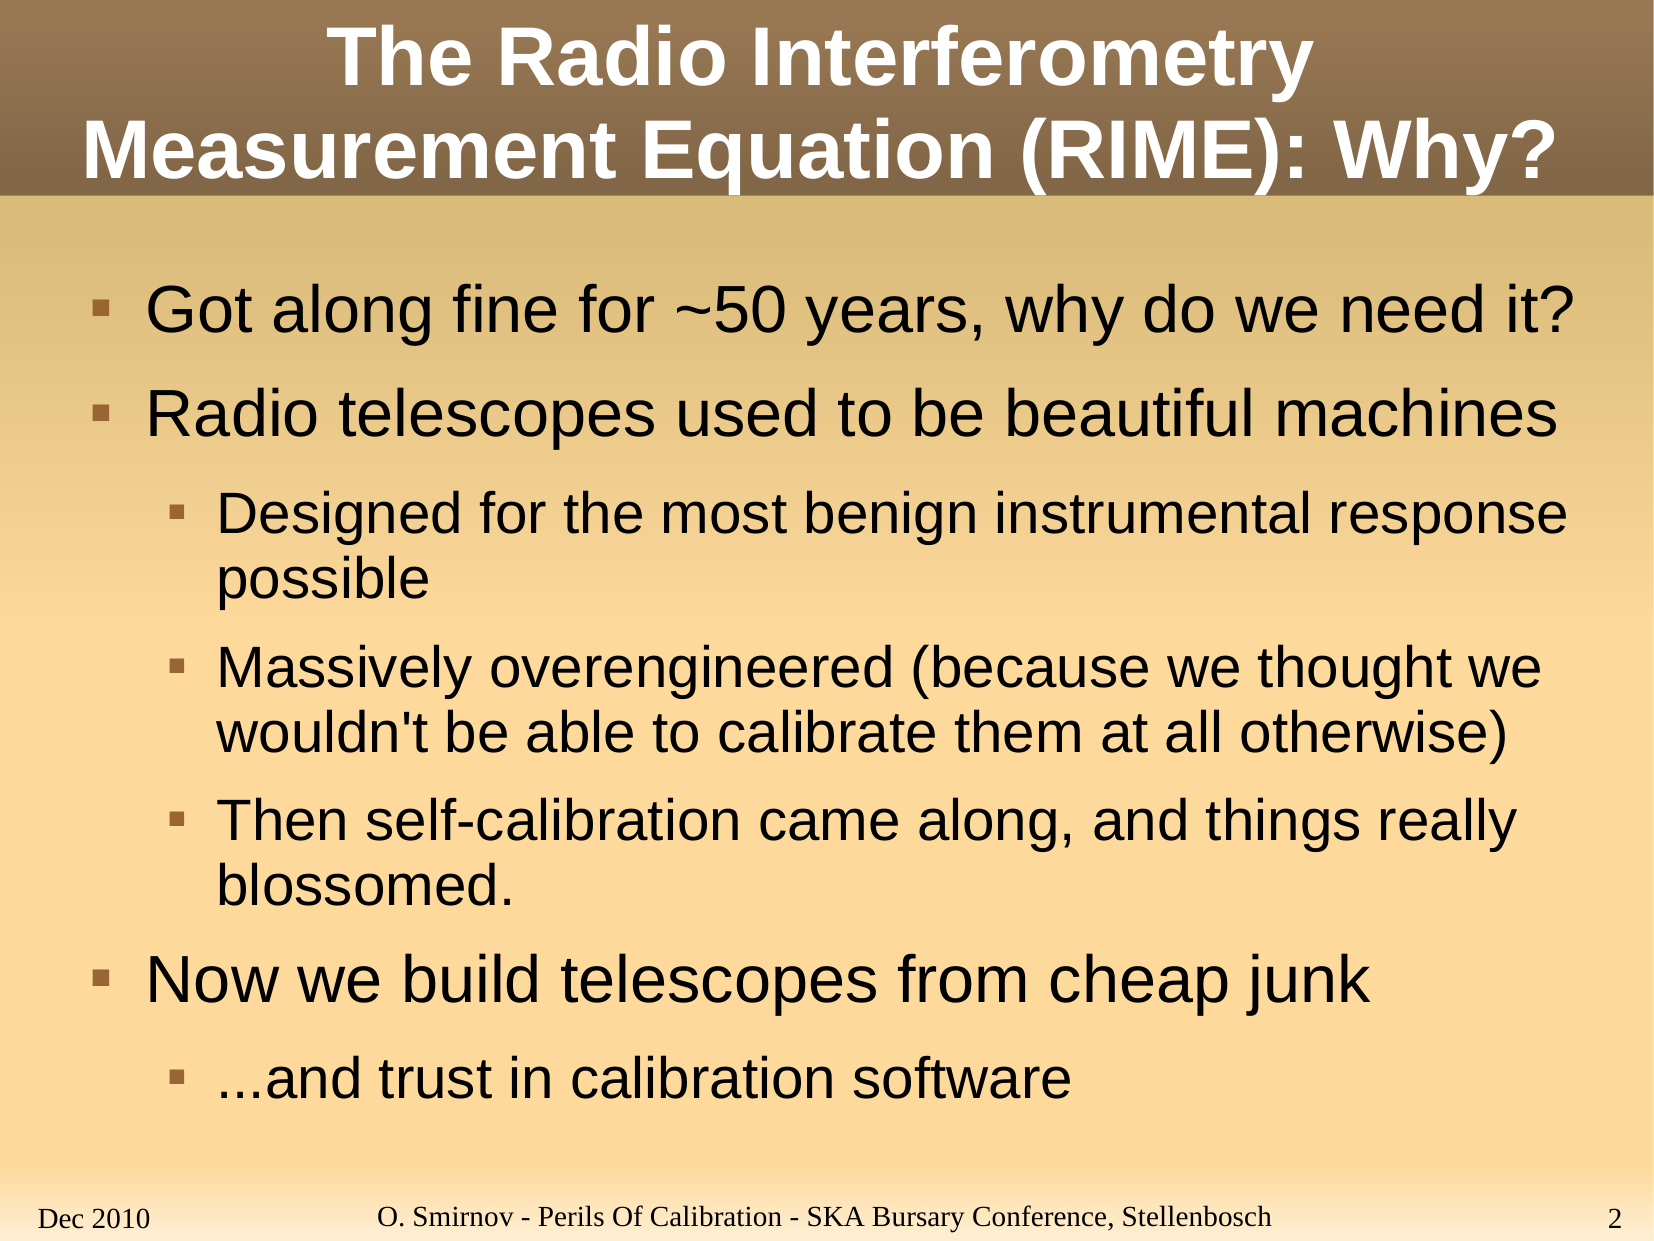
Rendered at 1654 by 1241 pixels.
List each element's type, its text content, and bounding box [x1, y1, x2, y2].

list Got along fine for ~50 years, why do we need it? Radio telescopes used to be beautiful machines Designed for the most benign instrumental response possible Massively overengineered (because we thought we wouldn't be able to calibrate them at all otherwise) Then self-calibration came along, and things really blossomed. Now we build telescopes from cheap junk ...and trust in calibration software [75, 272, 1613, 1149]
title The Radio Interferometry Measurement Equation (RIME): Why? [76, 0, 1565, 208]
picture [0, 0, 1654, 1241]
